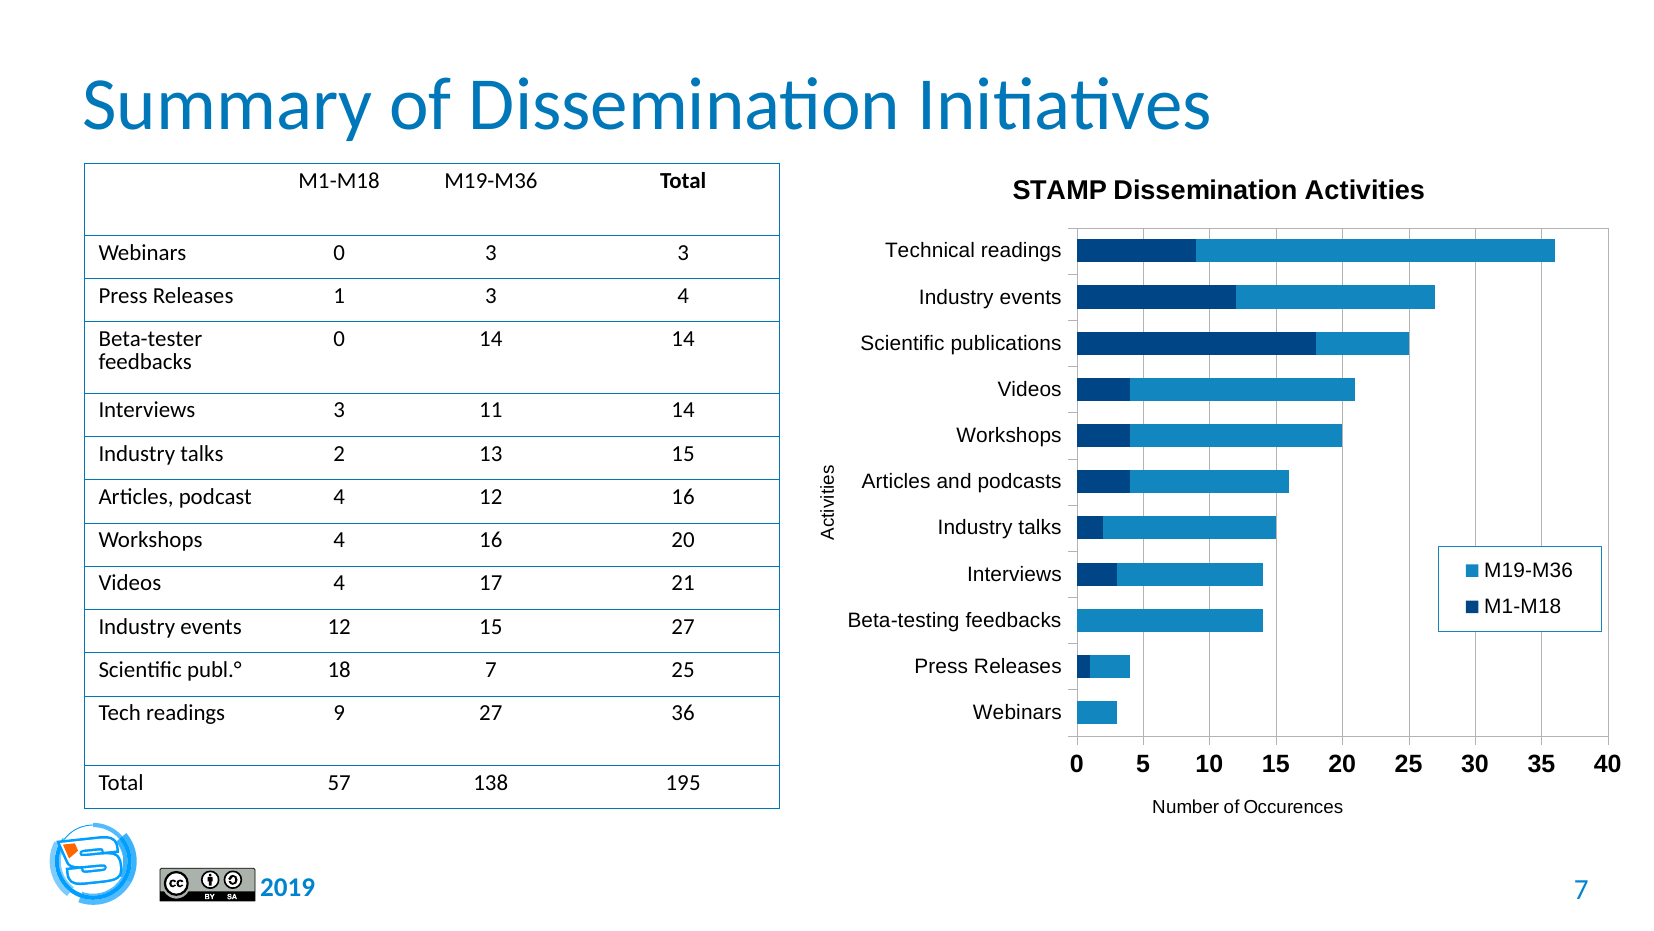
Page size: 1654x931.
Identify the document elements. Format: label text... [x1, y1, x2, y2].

table_cell 14 [395, 322, 587, 393]
table_cell 3 [284, 394, 395, 436]
table_cell 11 [395, 394, 587, 436]
table_cell 27 [587, 610, 779, 652]
table_cell 18 [284, 653, 395, 696]
table_cell 4 [284, 480, 395, 523]
table_cell Videos [85, 567, 284, 609]
table_cell 13 [395, 437, 587, 479]
table_cell 15 [395, 610, 587, 652]
table_cell 0 [284, 236, 395, 278]
table_cell 17 [395, 567, 587, 609]
table_cell Beta-tester feedbacks [85, 322, 284, 393]
table_header M19-M36 [395, 164, 587, 235]
table_cell 27 [395, 697, 587, 765]
picture [785, 144, 1653, 848]
table_cell Articles, podcast [85, 480, 284, 523]
table_cell Total [85, 766, 284, 808]
table_cell Industry events [85, 610, 284, 652]
table_cell 4 [284, 567, 395, 609]
table_cell Tech readings [85, 697, 284, 765]
table_cell 20 [587, 524, 779, 566]
table_cell 12 [284, 610, 395, 652]
table_cell 21 [587, 567, 779, 609]
title Summary of Dissemination Initiatives [82, 73, 1563, 149]
table_cell Scientific publ.° [85, 653, 284, 696]
table_cell 15 [587, 437, 779, 479]
table_header M1-M18 [284, 164, 395, 235]
table_cell 195 [587, 766, 779, 808]
table_cell Industry talks [85, 437, 284, 479]
table_cell 57 [284, 766, 395, 808]
table_cell Webinars [85, 236, 284, 278]
table_cell Interviews [85, 394, 284, 436]
table_cell 9 [284, 697, 395, 765]
table_cell Workshops [85, 524, 284, 566]
table_cell 12 [395, 480, 587, 523]
table_cell 4 [587, 279, 779, 321]
table_cell 4 [284, 524, 395, 566]
table_cell 14 [587, 394, 779, 436]
table_cell 25 [587, 653, 779, 696]
table_cell Press Releases [85, 279, 284, 321]
table_header [85, 164, 284, 235]
table_cell 1 [284, 279, 395, 321]
table_header Total [587, 164, 779, 235]
table_cell 7 [395, 653, 587, 696]
table_cell 3 [587, 236, 779, 278]
table_cell 14 [587, 322, 779, 393]
table_cell 36 [587, 697, 779, 765]
table_cell 138 [395, 766, 587, 808]
table_cell 16 [395, 524, 587, 566]
table_cell 2 [284, 437, 395, 479]
table_cell 3 [395, 236, 587, 278]
table_cell 0 [284, 322, 395, 393]
table_cell 3 [395, 279, 587, 321]
table_cell 16 [587, 480, 779, 523]
